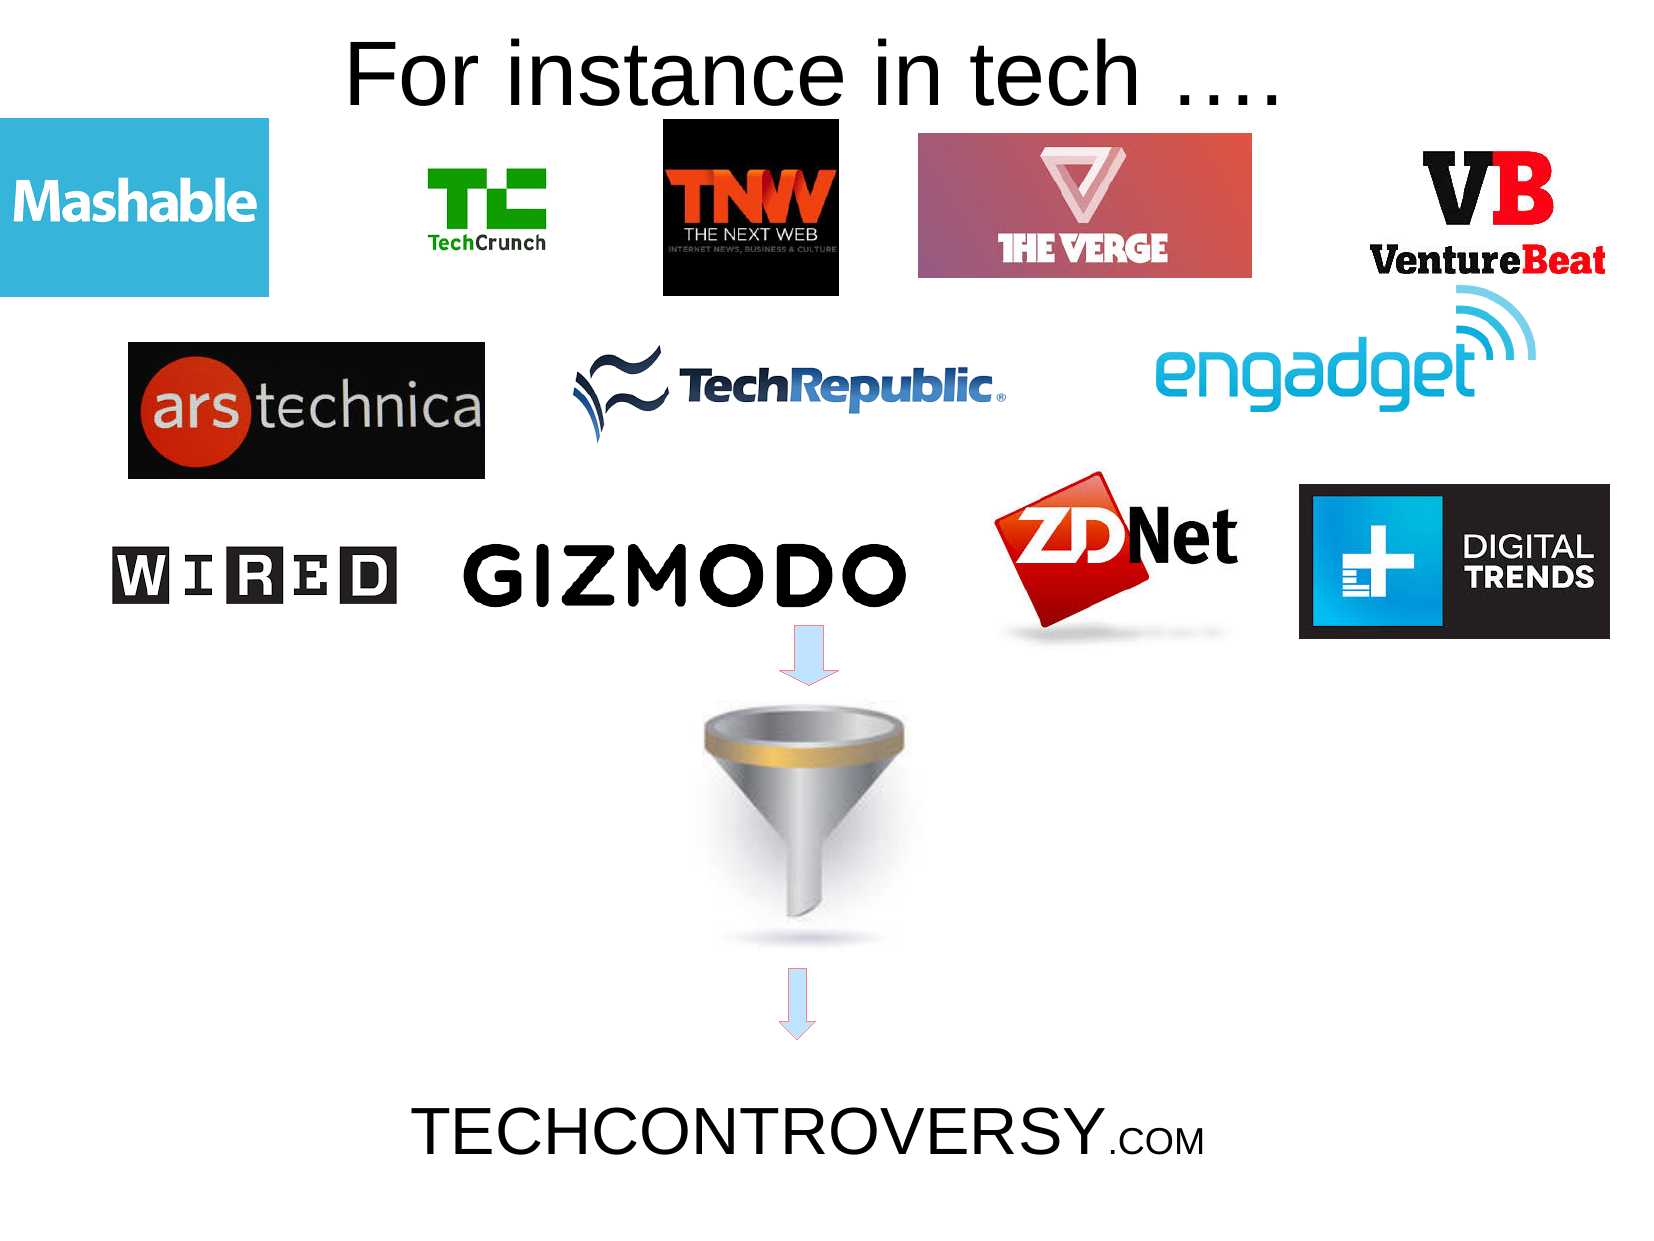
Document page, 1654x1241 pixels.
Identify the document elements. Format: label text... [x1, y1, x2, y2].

title For instance in tech …. [70, 0, 1560, 178]
text_box [779, 625, 839, 686]
picture [336, 129, 638, 291]
picture [663, 119, 839, 296]
picture [460, 531, 910, 618]
picture [661, 673, 957, 969]
picture [566, 340, 1011, 449]
picture [1299, 484, 1610, 639]
picture [1370, 151, 1605, 274]
picture [0, 118, 269, 297]
picture [94, 498, 414, 650]
picture [918, 133, 1252, 278]
text_box TECHCONTROVERSY.COM [395, 1086, 1221, 1177]
picture [1156, 284, 1536, 412]
picture [990, 460, 1241, 654]
picture [128, 342, 485, 479]
text_box [779, 968, 816, 1040]
